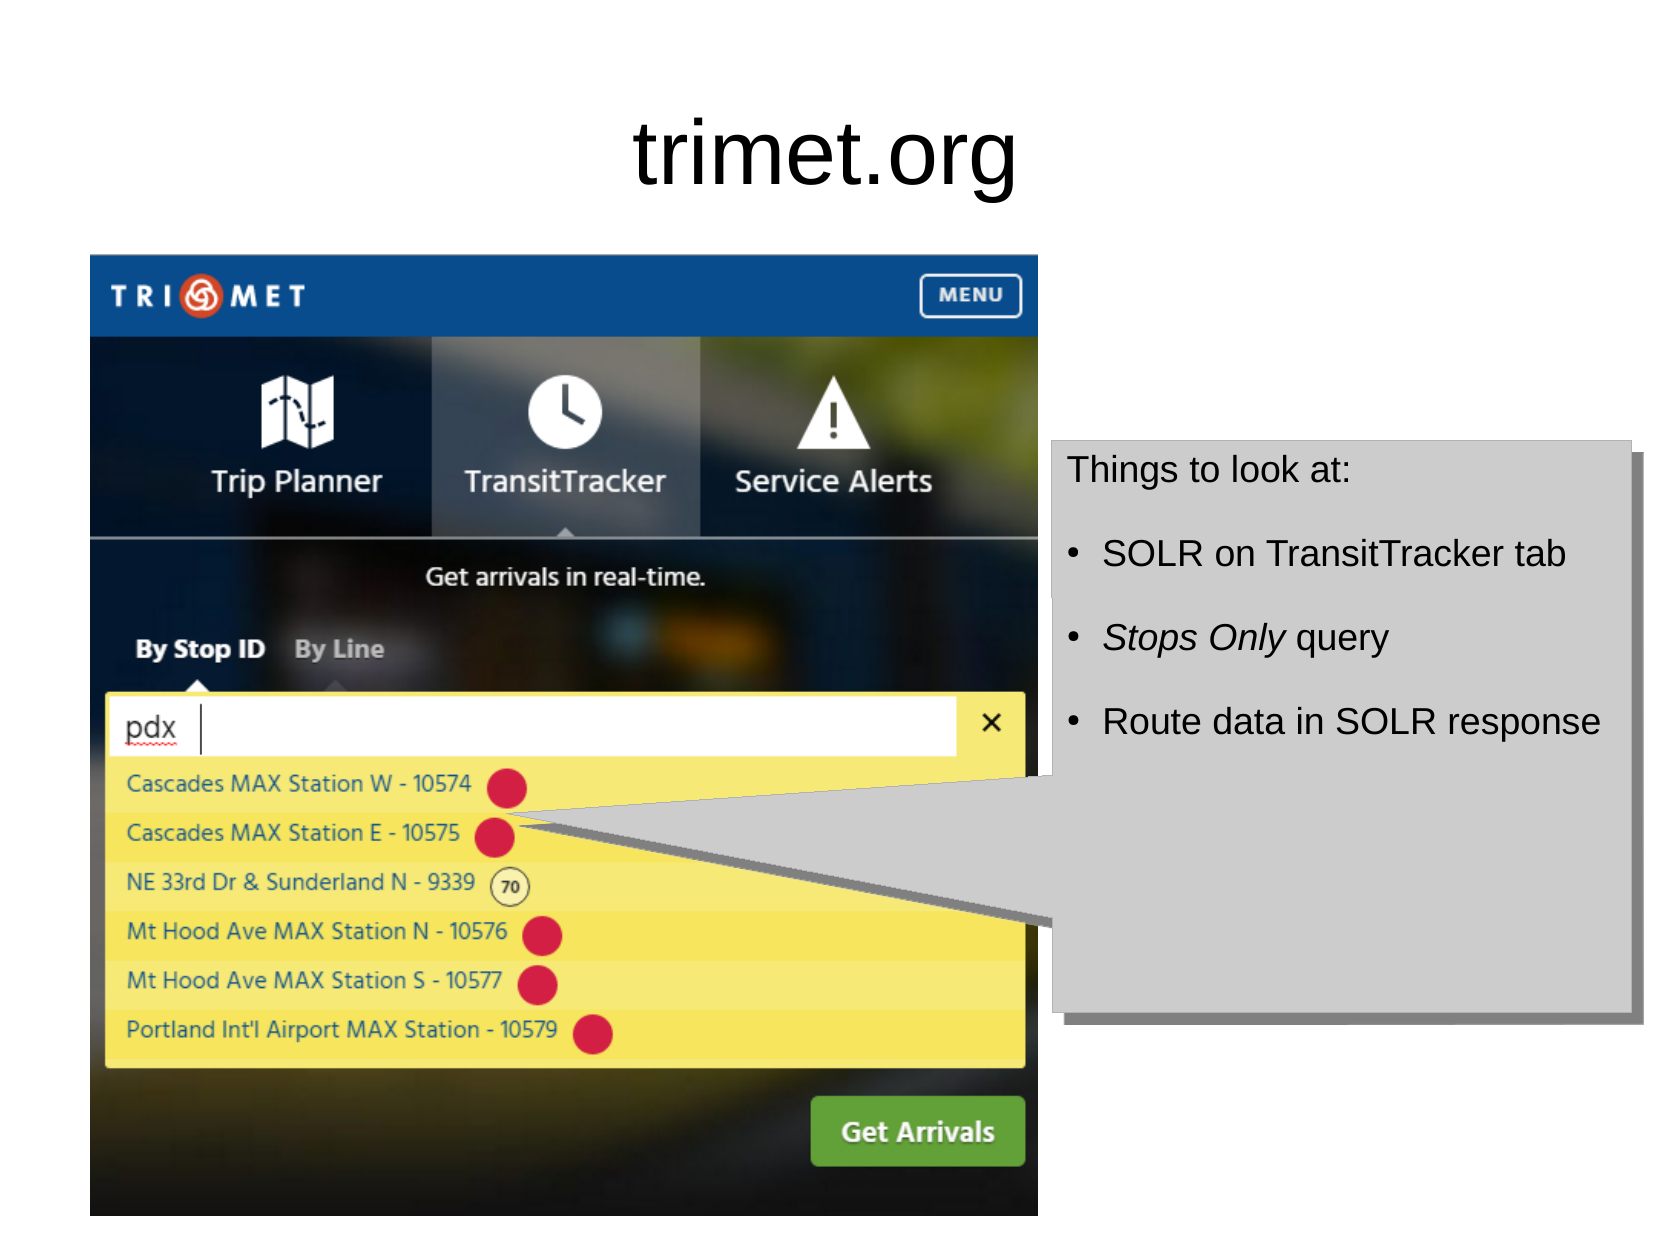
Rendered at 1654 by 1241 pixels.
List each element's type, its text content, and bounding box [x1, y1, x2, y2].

text_box Things to look at: SOLR on TransitTracker tab Stops Only query Route data in SOLR response [506, 440, 1632, 1013]
picture [90, 254, 1038, 1216]
title trimet.org [82, 49, 1571, 257]
